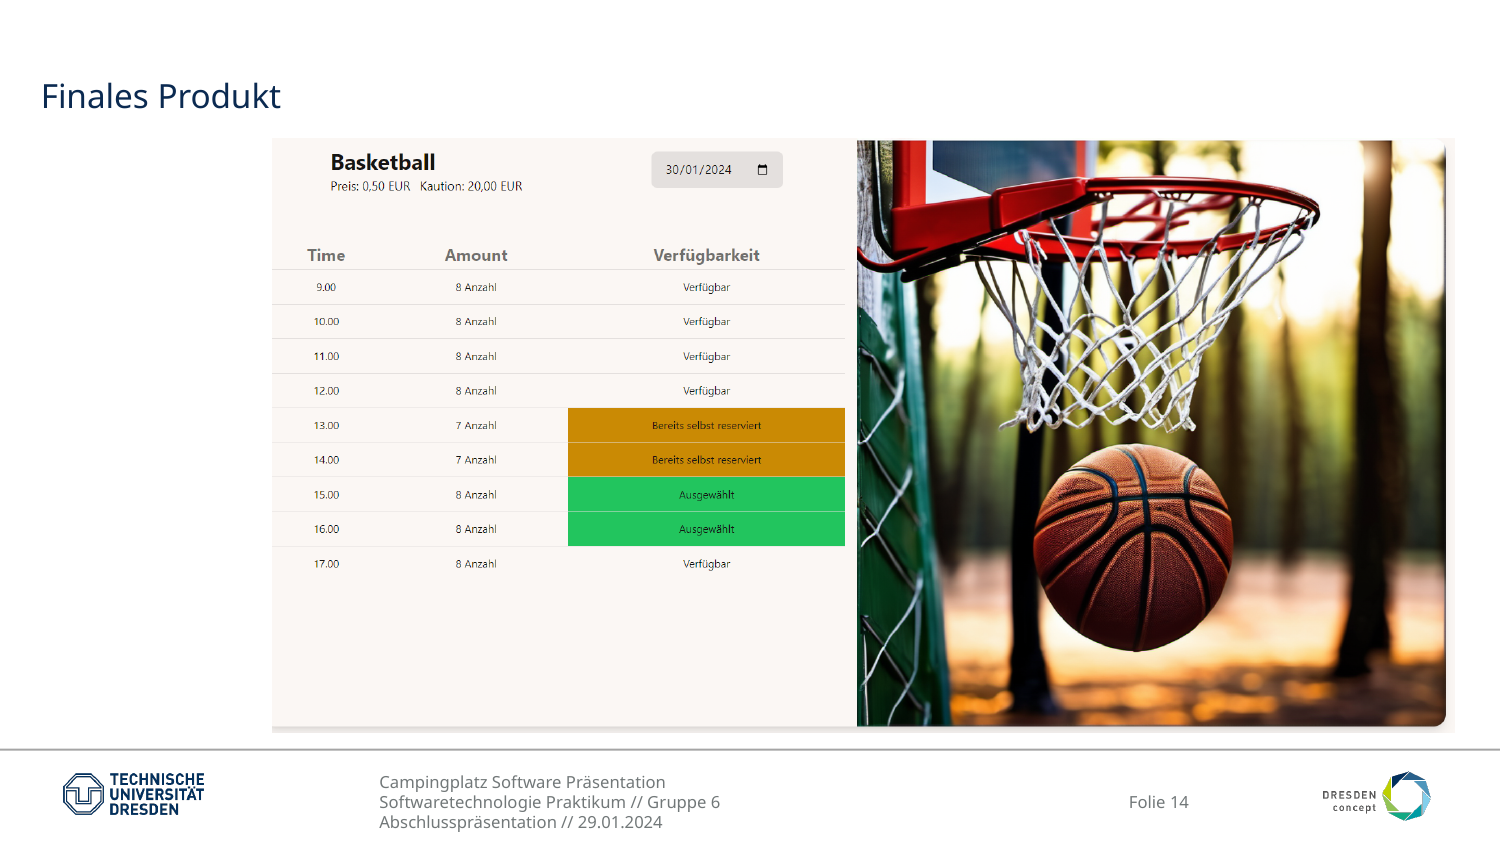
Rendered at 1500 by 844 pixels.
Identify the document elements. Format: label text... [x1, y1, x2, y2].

list Finales Produkt [25, 68, 774, 216]
picture [1323, 771, 1431, 821]
picture [272, 138, 1455, 733]
picture [63, 773, 204, 815]
